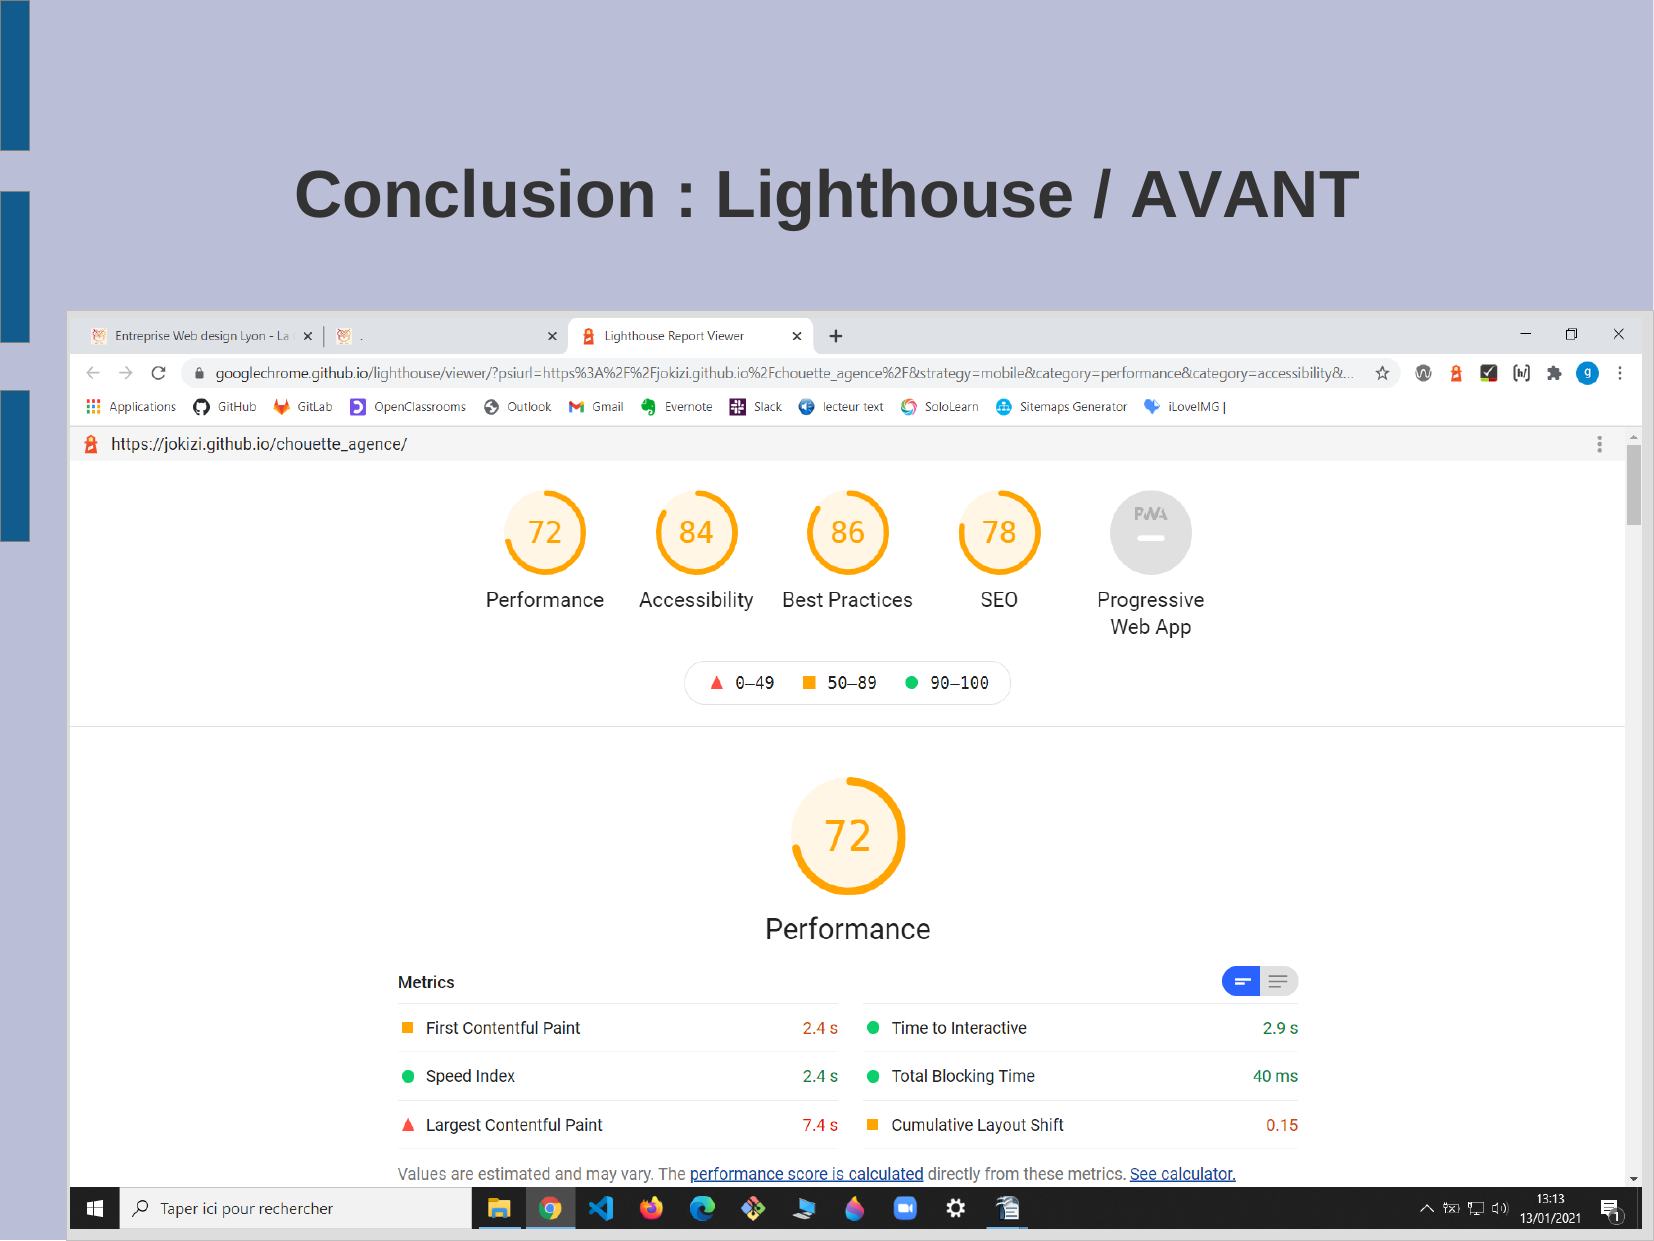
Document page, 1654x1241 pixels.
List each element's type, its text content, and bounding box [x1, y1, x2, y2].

title Conclusion : Lighthouse / AVANT [121, 91, 1534, 299]
picture [70, 318, 1642, 1229]
